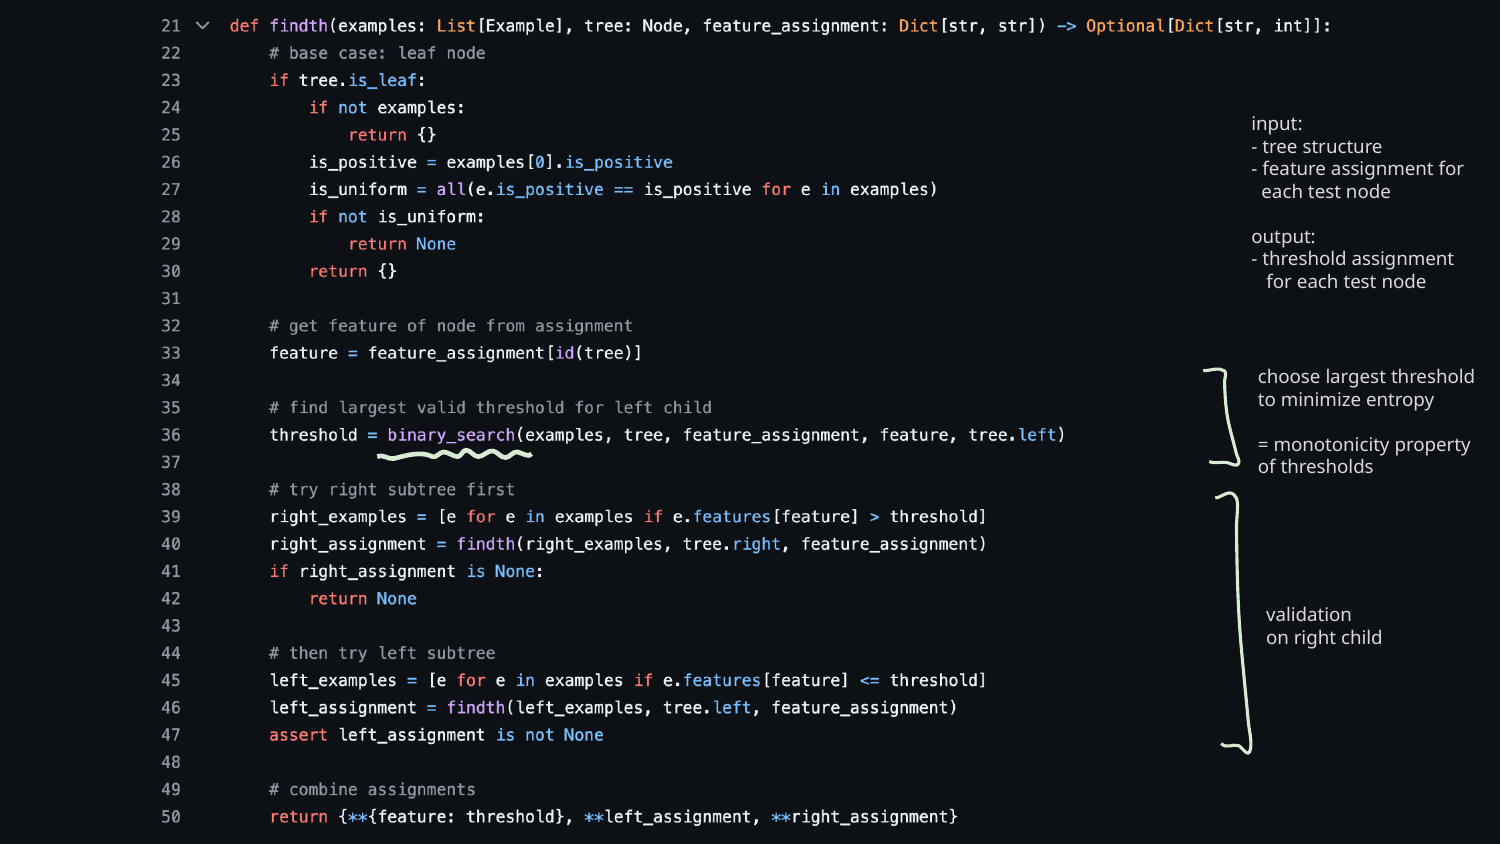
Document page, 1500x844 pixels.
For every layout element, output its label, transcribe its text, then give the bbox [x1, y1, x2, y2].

text_box choose largest threshold to minimize entropy = monotonicity property of thresholds [1242, 349, 1495, 493]
text_box input: - tree structure - feature assignment for each test node output: - threshold assignment for each test node [1236, 97, 1489, 308]
picture [150, 13, 1350, 831]
text_box validation on right child [1251, 588, 1474, 664]
